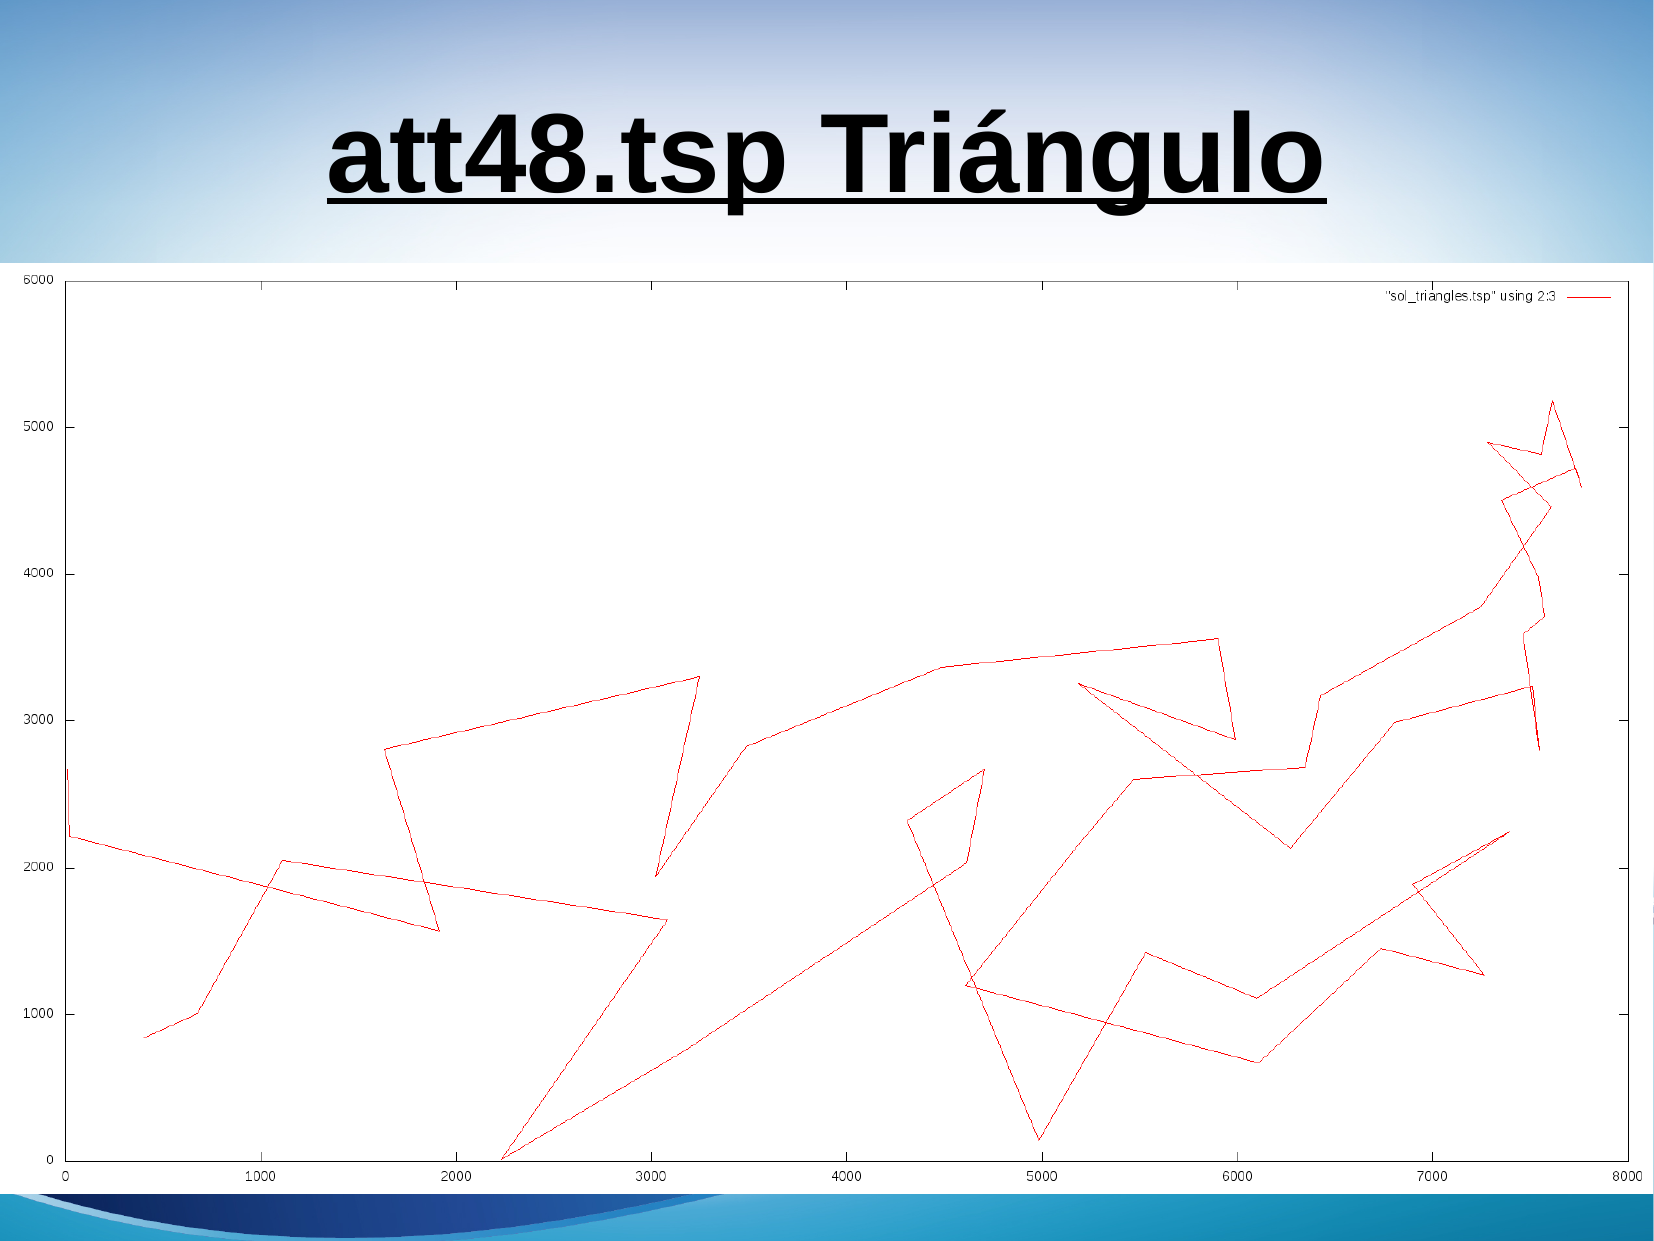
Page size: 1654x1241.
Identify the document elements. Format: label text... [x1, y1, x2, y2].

picture [0, 0, 1654, 1241]
title att48.tsp Triángulo [82, 49, 1571, 257]
